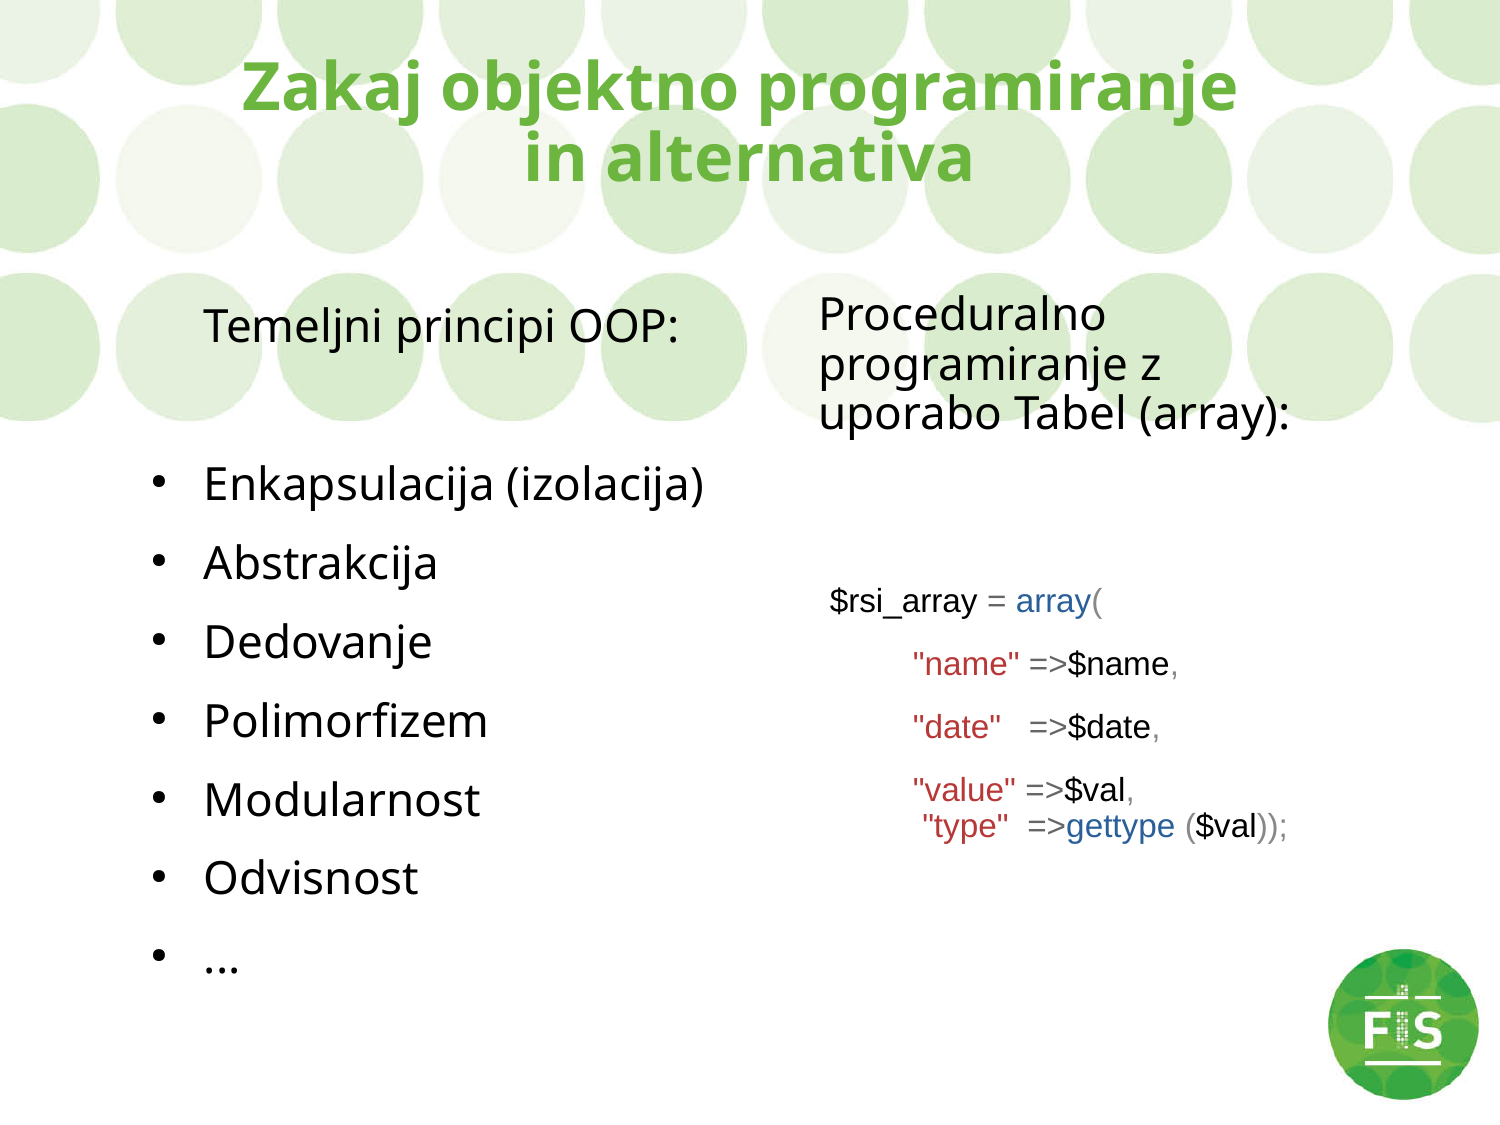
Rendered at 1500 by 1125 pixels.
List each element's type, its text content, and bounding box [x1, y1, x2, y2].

list Proceduralno programiranje z uporabo Tabel (array): [732, 283, 1335, 485]
list Temeljni principi OOP: Enkapsulacija (izolacija) Abstrakcija Dedovanje Polimorfizem Modularnost Odvisnost ... [118, 295, 792, 1087]
title Zakaj objektno programiranje in alternativa [75, 45, 1425, 233]
picture [0, 0, 1500, 1125]
text_box $rsi_array = array( "name" =>$name, "date" =>$date, "value" =>$val, "type" =>gettype ($val)); [814, 578, 1371, 934]
